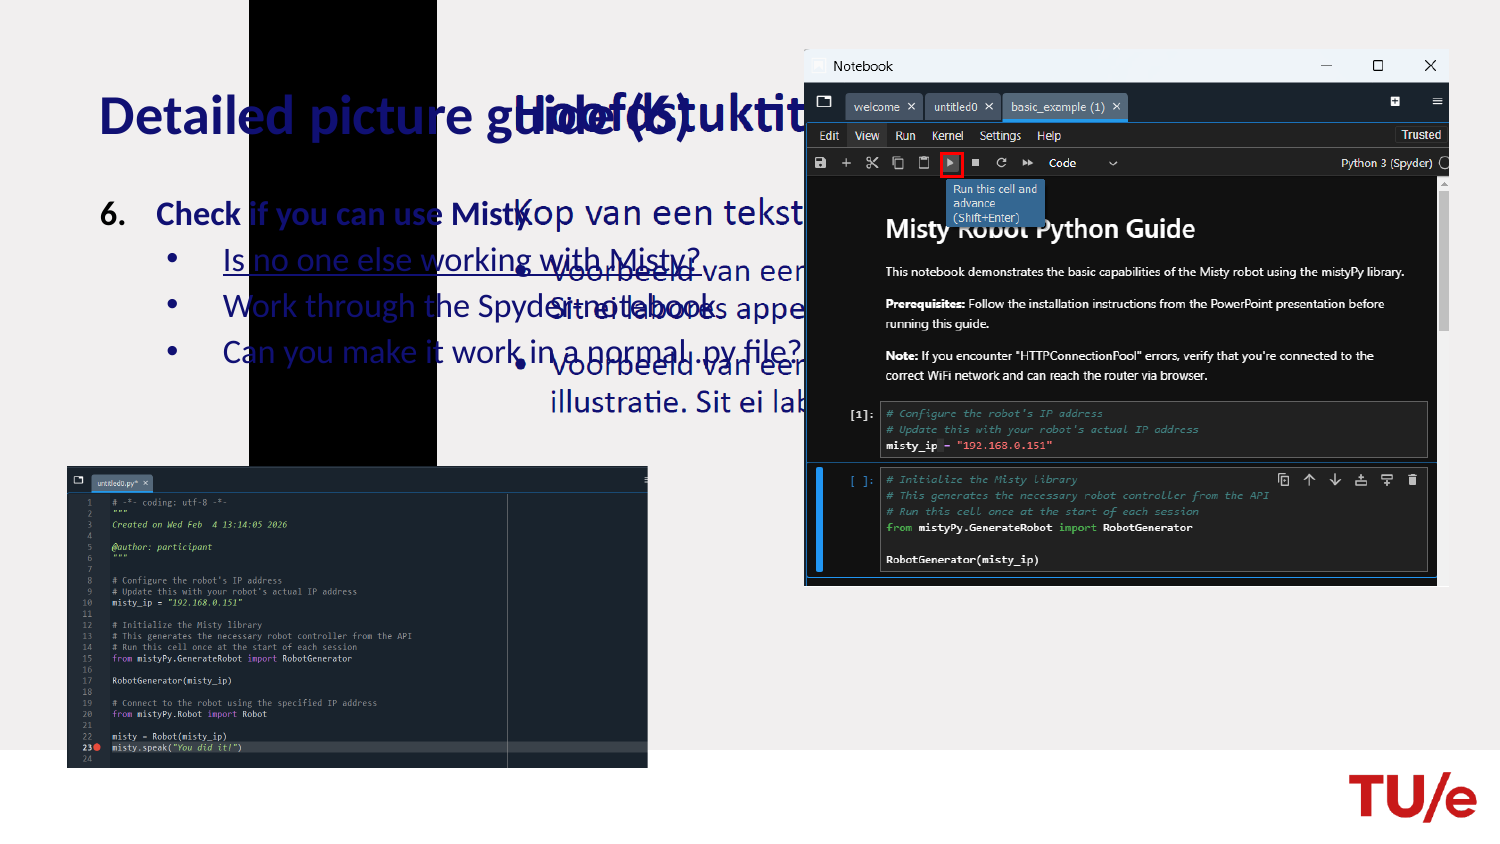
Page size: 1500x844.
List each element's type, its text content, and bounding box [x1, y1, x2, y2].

list Check if you can use Misty Is no one else working with Misty? Work through the Spyder-notebook Can you make it work in a normal .py file? [100, 194, 1400, 750]
title Detailed picture guide (6) [99, 89, 804, 155]
picture [804, 49, 1449, 587]
picture [67, 466, 648, 768]
